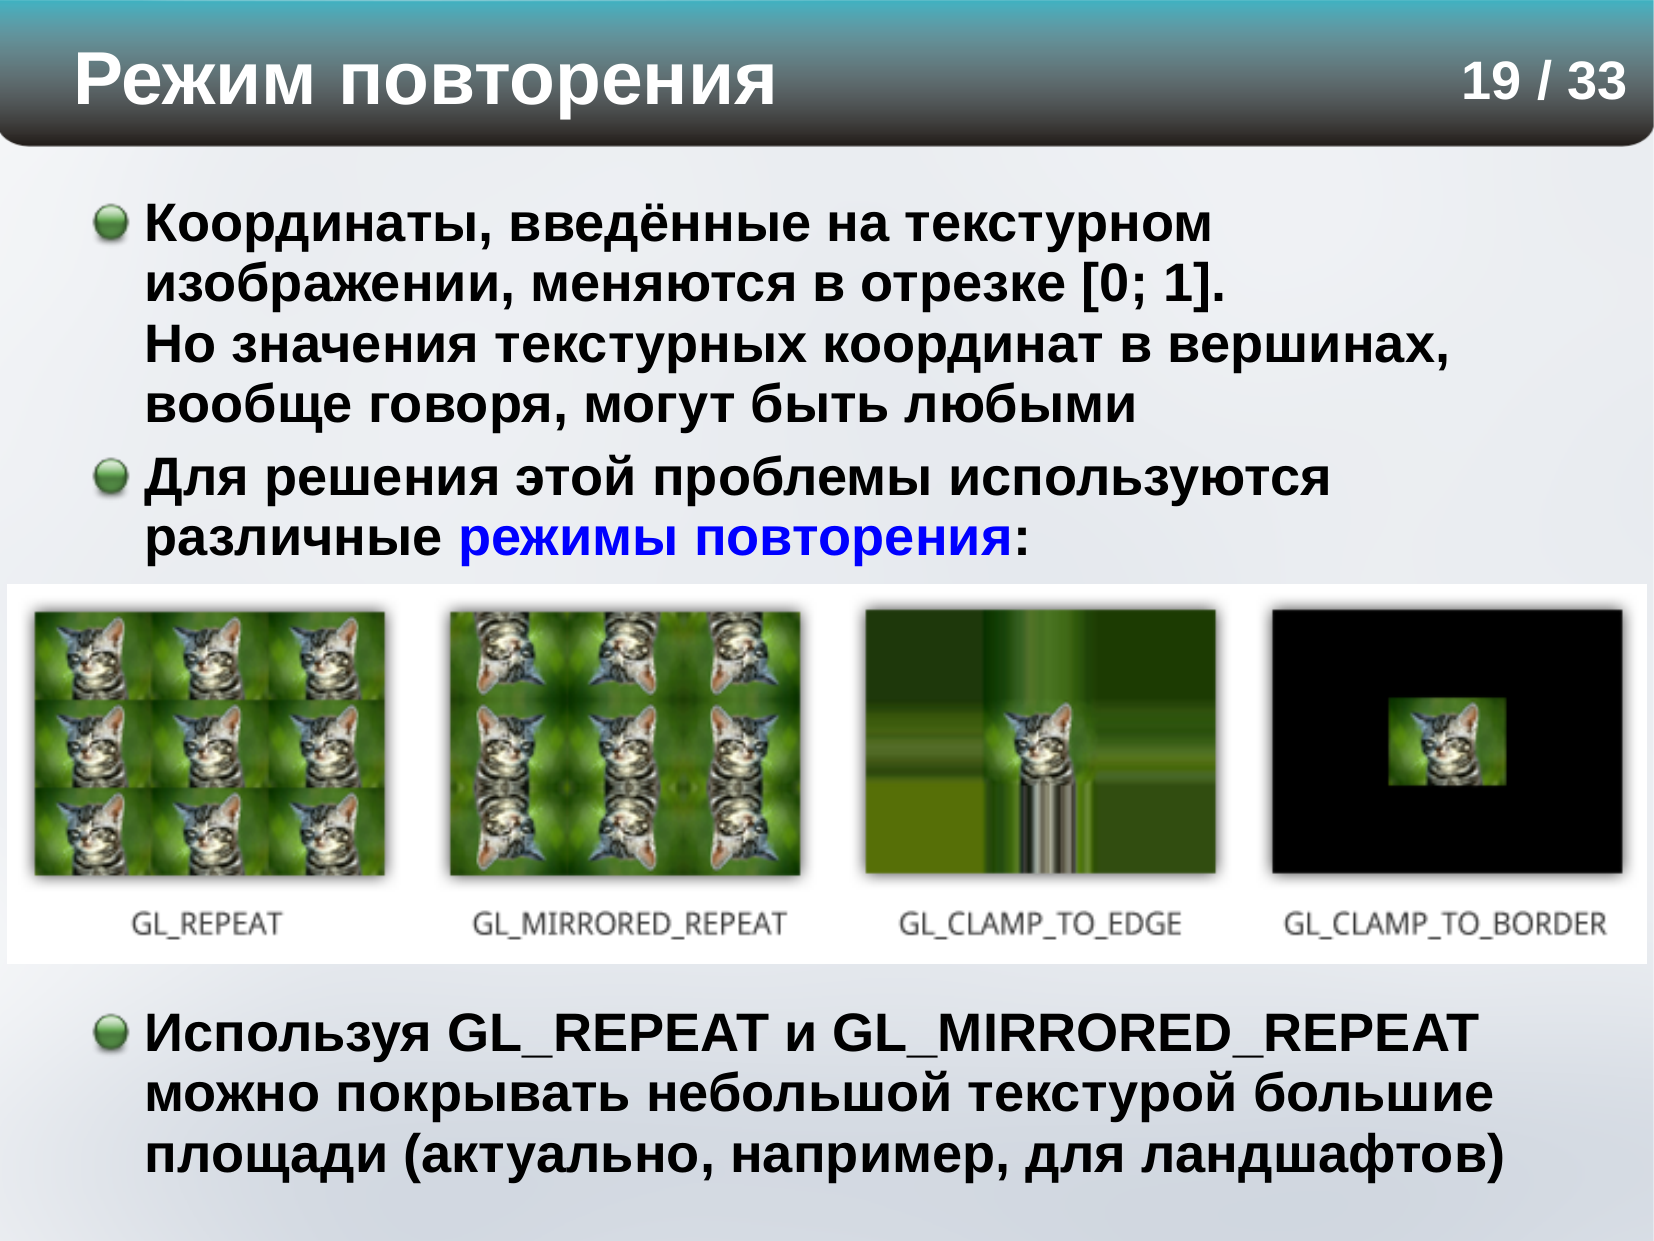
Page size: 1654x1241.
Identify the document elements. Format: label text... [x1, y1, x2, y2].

text_box Координаты, введённые на текстурном изображении, меняются в отрезке [0; 1]. Но значения текстурных координат в вершинах, вообще говоря, могут быть любыми Для решения этой проблемы используются различные режимы повторения: Используя GL_REPEAT и GL_MIRRORED_REPEAT можно покрывать небольшой текстурой большие площади (актуально, например, для ландшафтов) [70, 124, 1595, 584]
text_box Координаты, введённые на текстурном изображении, меняются в отрезке [0; 1]. Но значения текстурных координат в вершинах, вообще говоря, могут быть любыми Для решения этой проблемы используются различные режимы повторения: Используя GL_REPEAT и GL_MIRRORED_REPEAT можно покрывать небольшой текстурой большие площади (актуально, например, для ландшафтов) [70, 964, 1595, 1192]
picture [0, 0, 1654, 1241]
text_box <number> / 33 [1446, 42, 1654, 179]
text_box Режим повторения [59, 29, 1034, 129]
